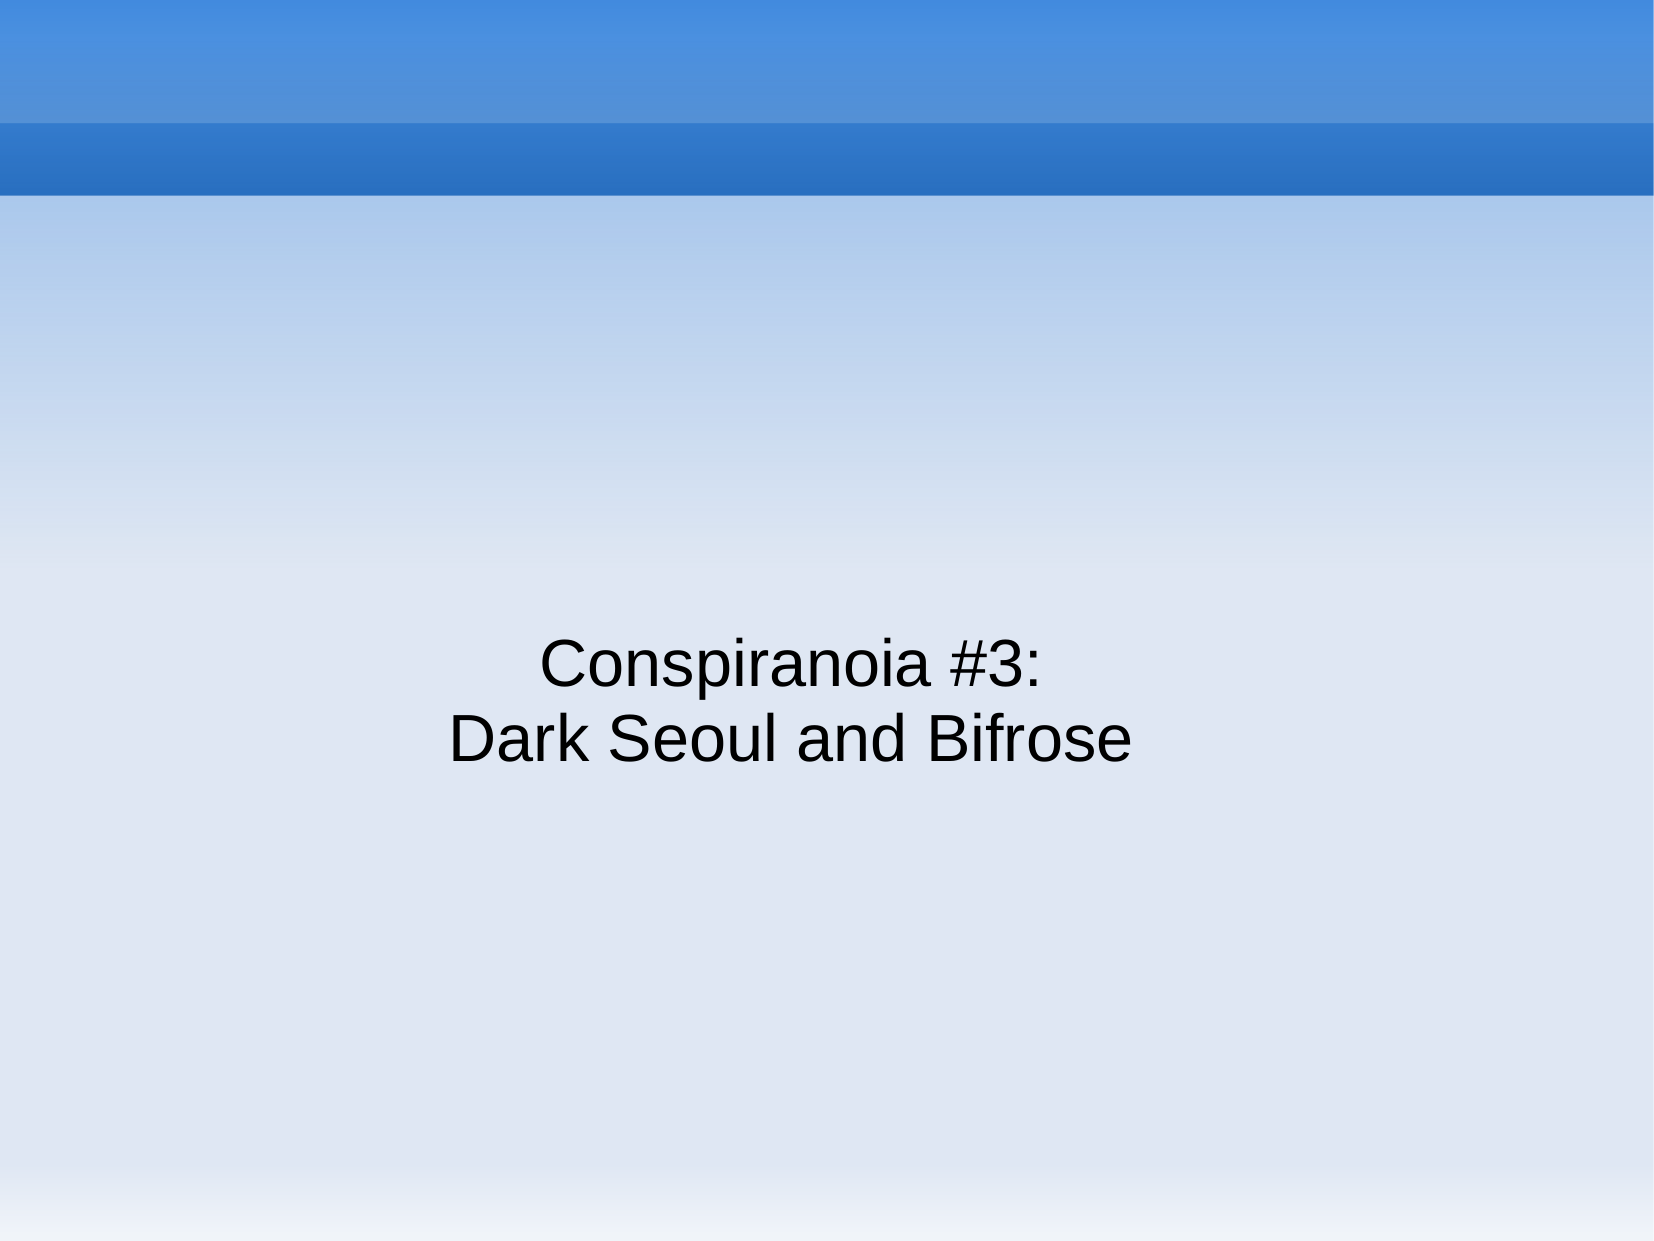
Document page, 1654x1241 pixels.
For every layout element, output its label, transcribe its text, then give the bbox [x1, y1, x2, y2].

subtitle Conspiranoia #3: Dark Seoul and Bifrose [47, 221, 1536, 1182]
picture [0, 0, 1654, 1241]
